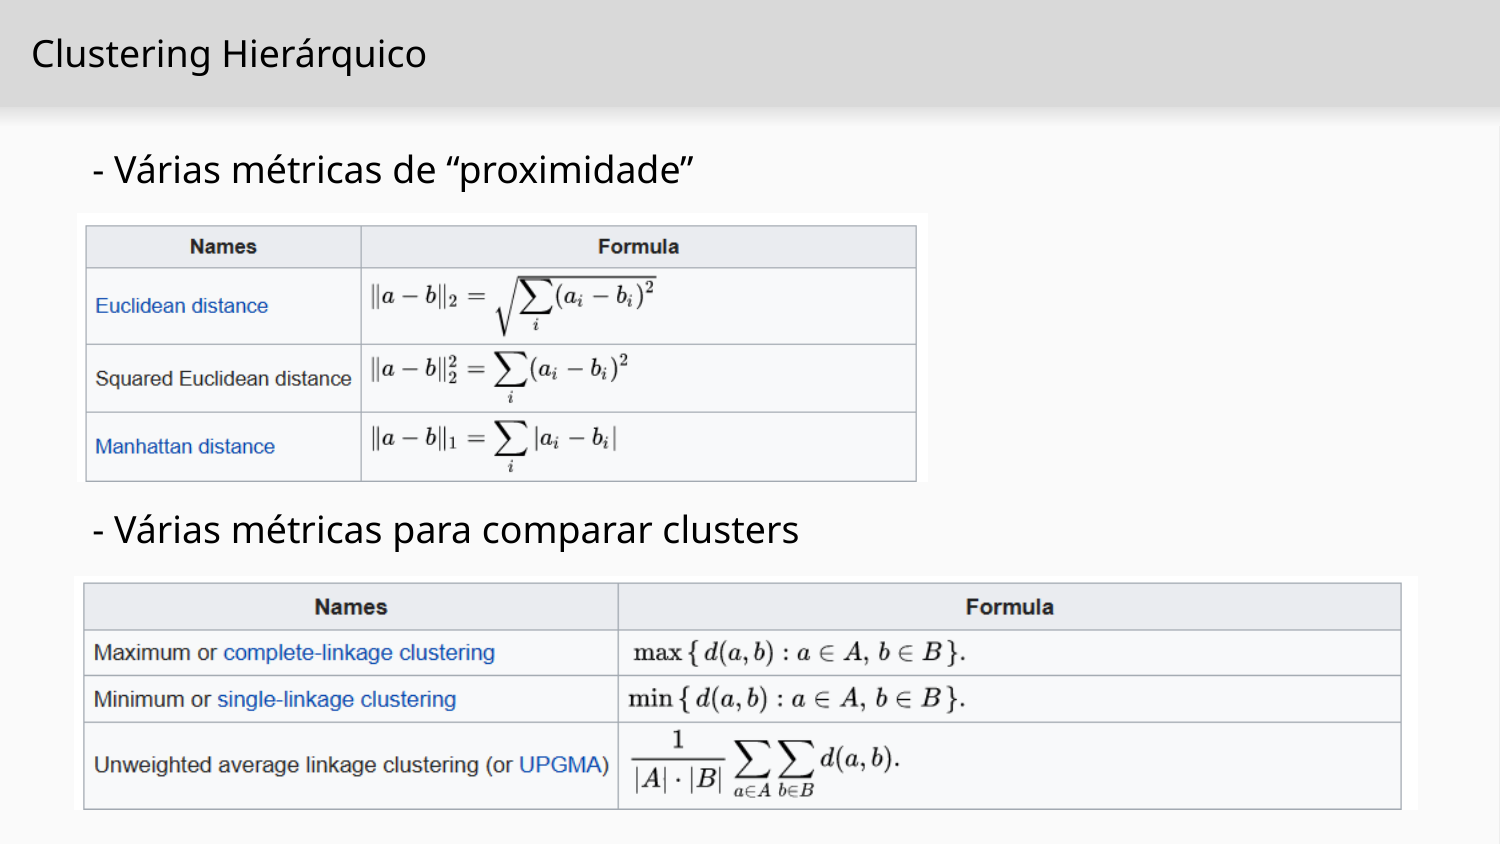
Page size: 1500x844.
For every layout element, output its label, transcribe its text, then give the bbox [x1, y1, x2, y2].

title Clustering Hierárquico [16, 2, 1464, 102]
list - Várias métricas de “proximidade” - Várias métricas para comparar clusters [77, 131, 1422, 527]
picture [77, 213, 928, 482]
picture [74, 576, 1418, 810]
